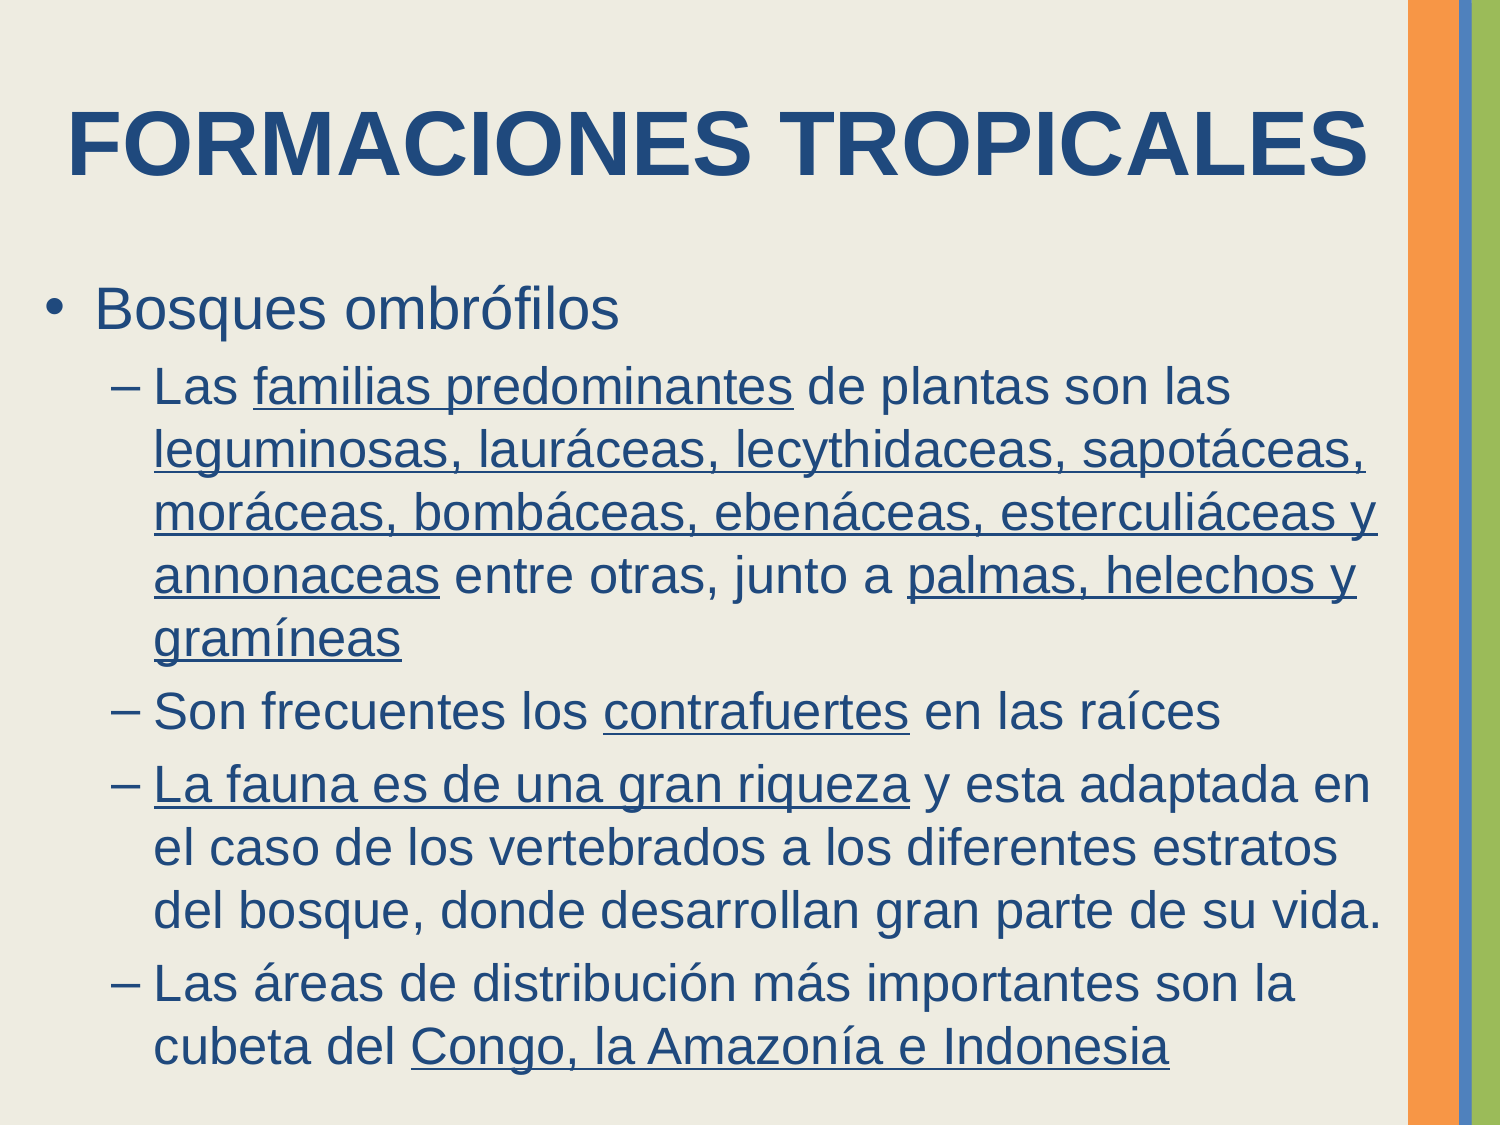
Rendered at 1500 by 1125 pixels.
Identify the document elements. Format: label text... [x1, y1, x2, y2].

list Bosques ombrófilos Las familias predominantes de plantas son las leguminosas, lauráceas, lecythidaceas, sapotáceas, moráceas, bombáceas, ebenáceas, esterculiáceas y annonaceas entre otras, junto a palmas, helechos y gramíneas Son frecuentes los contrafuertes en las raíces La fauna es de una gran riqueza y esta adaptada en el caso de los vertebrados a los diferentes estratos del bosque, donde desarrollan gran parte de su vida. Las áreas de distribución más importantes son la cubeta del Congo, la Amazonía e Indonesia [29, 262, 1408, 1125]
title Formaciones tropicales [29, 45, 1408, 233]
